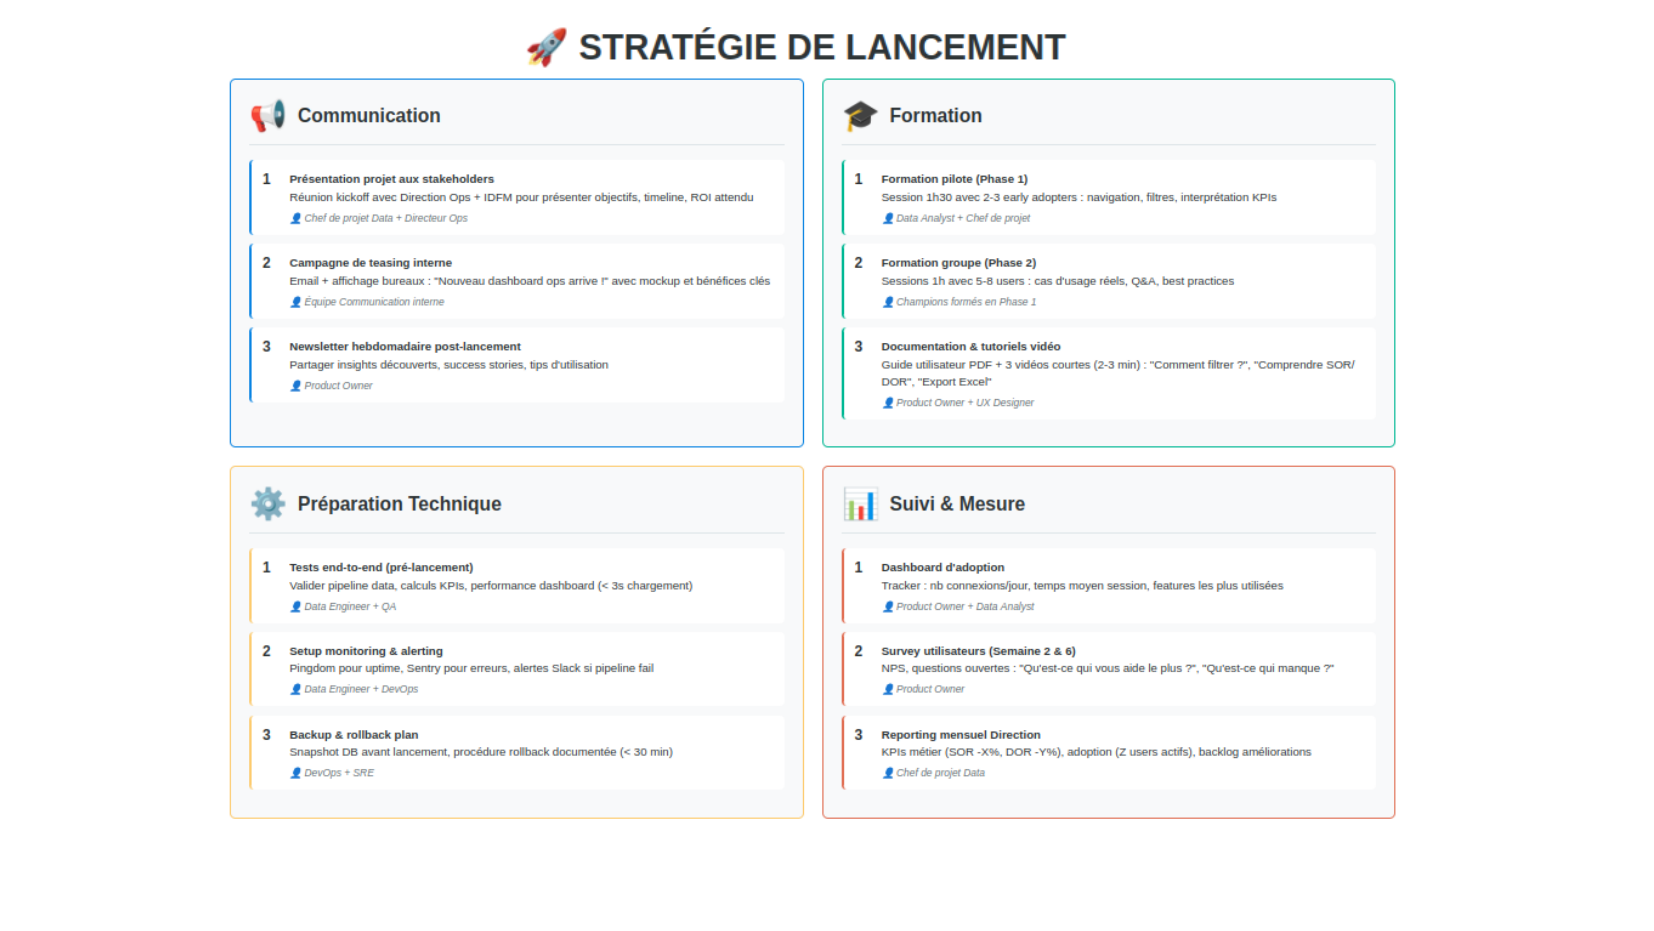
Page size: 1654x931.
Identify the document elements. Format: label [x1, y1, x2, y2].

picture [225, 5, 1404, 826]
